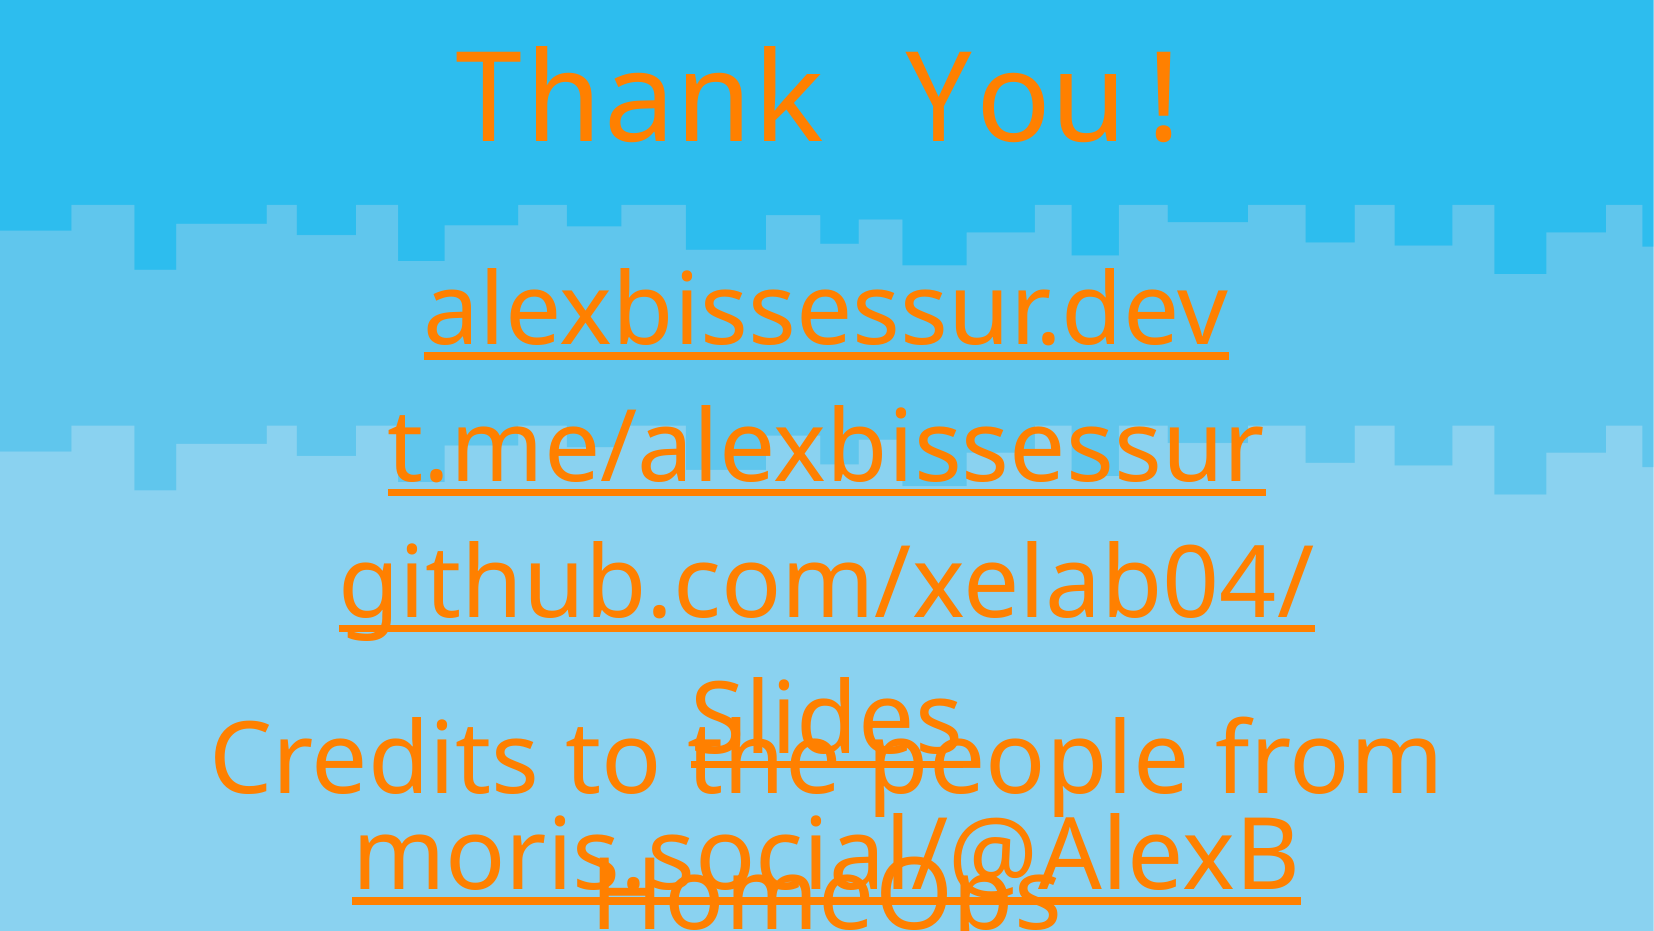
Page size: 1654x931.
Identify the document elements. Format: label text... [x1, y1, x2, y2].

text_box Thank You! [383, 0, 1270, 189]
picture [0, 0, 1654, 931]
text_box Credits to the people from HomeOps @monoxane @freek0411 [88, 679, 1565, 931]
text_box alexbissessur.dev t.me/alexbissessur github.com/xelab04/Slides moris.social/@AlexB [295, 230, 1359, 679]
